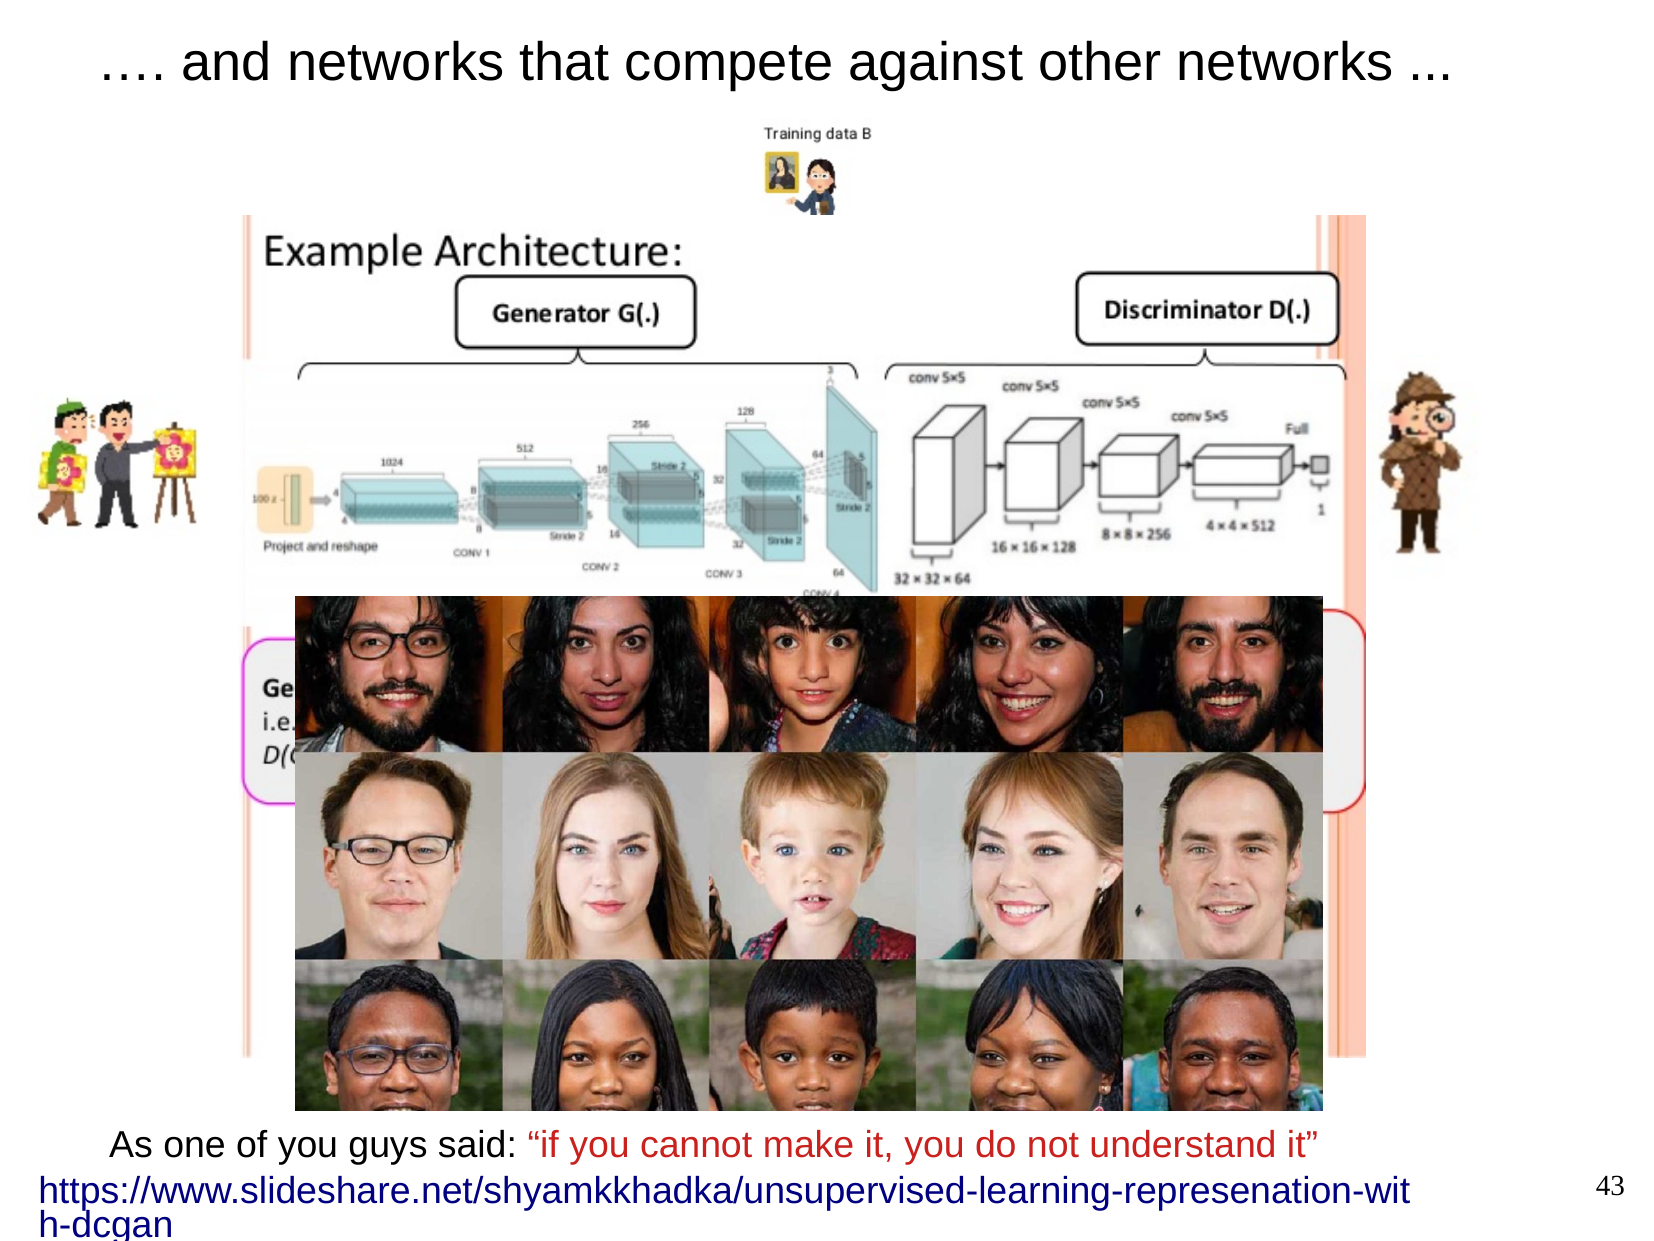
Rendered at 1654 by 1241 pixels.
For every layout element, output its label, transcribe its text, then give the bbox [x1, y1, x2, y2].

text_box As one of you guys said: “if you cannot make it, you do not understand it” [94, 1116, 1571, 1173]
picture [238, 118, 1489, 1111]
text_box …. and networks that compete against other networks ... [82, 23, 1548, 100]
picture [23, 378, 200, 539]
text_box https://www.slideshare.net/shyamkkhadka/unsupervised-learning-represenation-with-dcgan [23, 1162, 1432, 1220]
